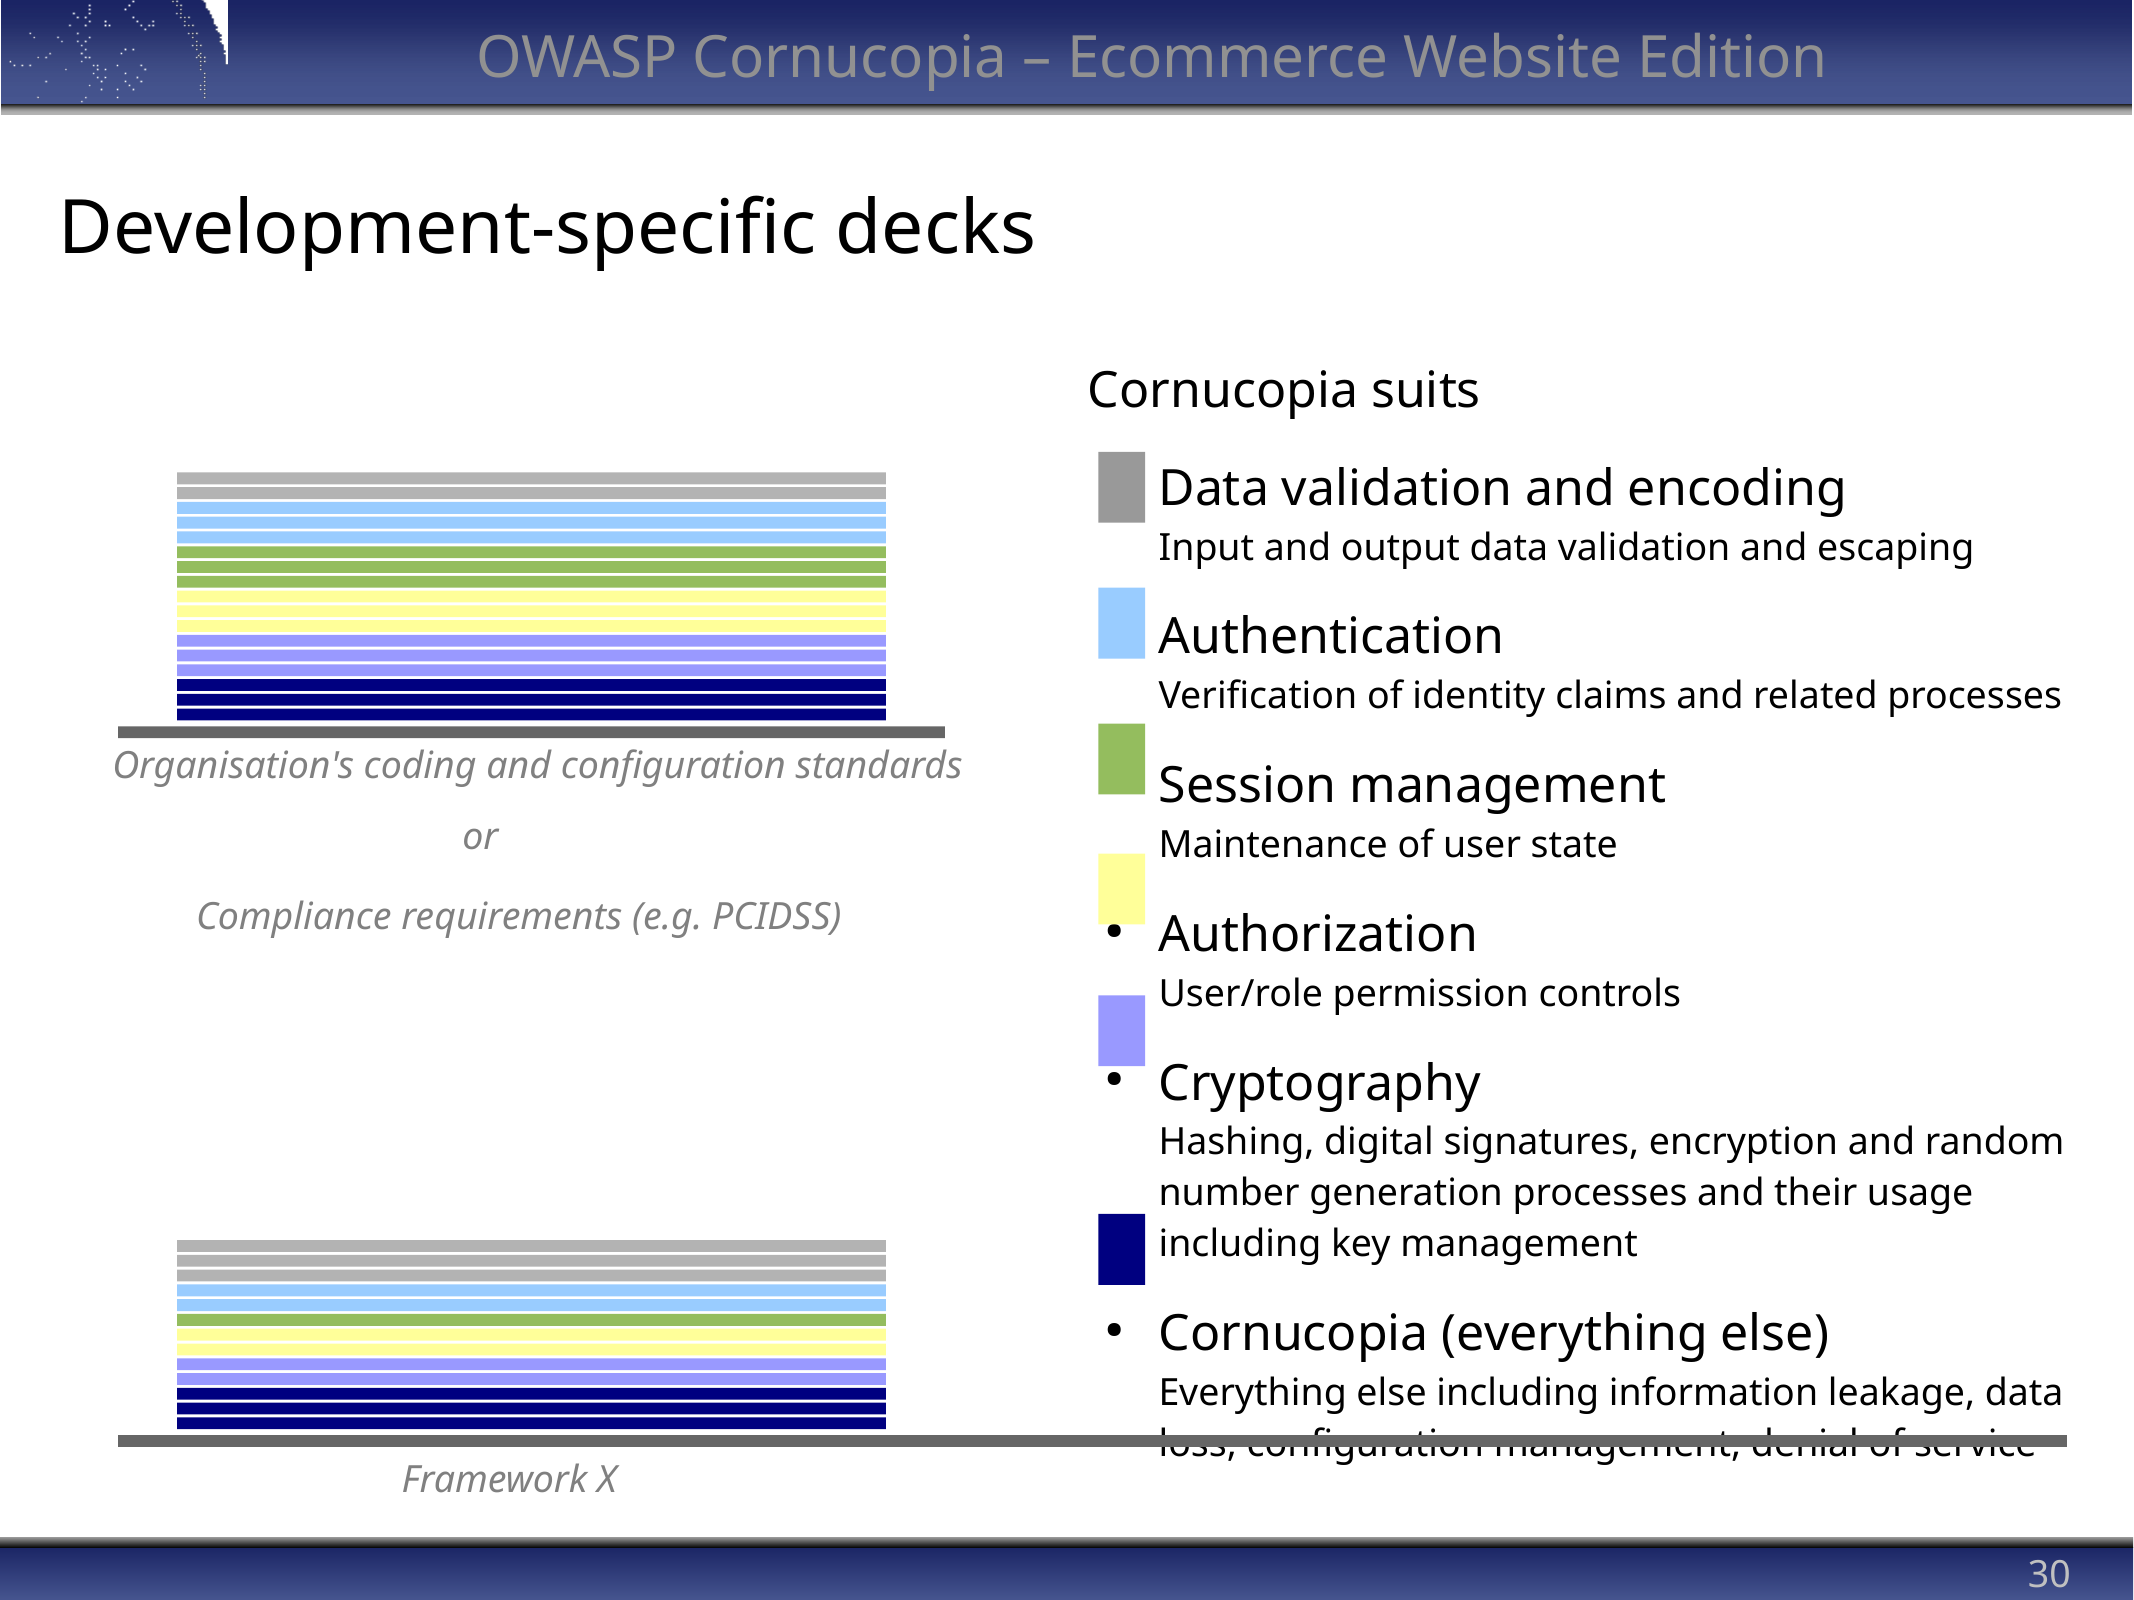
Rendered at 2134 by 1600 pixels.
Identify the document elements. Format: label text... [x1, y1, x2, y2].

list [1098, 451, 1146, 523]
list [177, 664, 886, 677]
list [1098, 1213, 1146, 1285]
list [177, 1358, 886, 1371]
title Development-specific decks [58, 124, 2126, 325]
list [177, 649, 886, 662]
list [1098, 723, 1146, 795]
list [177, 1284, 886, 1297]
list [177, 1417, 886, 1430]
list [177, 1402, 886, 1415]
list Cornucopia suits Data validation and encoding Input and output data validation and escaping Authentication Verification of identity claims and related processes Session management Maintenance of user state Authorization User/role permission controls Cryptography Hashing, digital signatures, encryption and random number generation processes and their usage including key management Cornucopia (everything else) Everything else including information leakage, data loss, configuration management, denial of service [1087, 354, 2068, 1536]
list [177, 487, 886, 500]
list [1098, 853, 1146, 925]
list [1098, 995, 1146, 1067]
list [118, 726, 945, 739]
list [177, 605, 886, 618]
list [177, 620, 886, 632]
list [177, 531, 886, 544]
list [177, 1299, 886, 1312]
list [177, 561, 886, 573]
list Organisation's coding and configuration standards [112, 738, 969, 798]
list [177, 501, 886, 514]
list [177, 634, 886, 647]
list [177, 708, 886, 721]
list [177, 516, 886, 529]
list [177, 693, 886, 706]
list [177, 1343, 886, 1356]
list [177, 1373, 886, 1385]
list [177, 590, 886, 603]
list [177, 1328, 886, 1341]
list [177, 1240, 886, 1252]
list [1098, 587, 1146, 659]
list [177, 575, 886, 588]
list [177, 472, 886, 485]
list Framework X [401, 1452, 638, 1506]
list [177, 546, 886, 559]
list [177, 1387, 886, 1400]
list [177, 679, 886, 691]
list [177, 1254, 886, 1267]
list [177, 1313, 886, 1326]
list or Compliance requirements (e.g. PCIDSS) [118, 809, 945, 993]
list [118, 1435, 2067, 1447]
list [177, 1269, 886, 1282]
